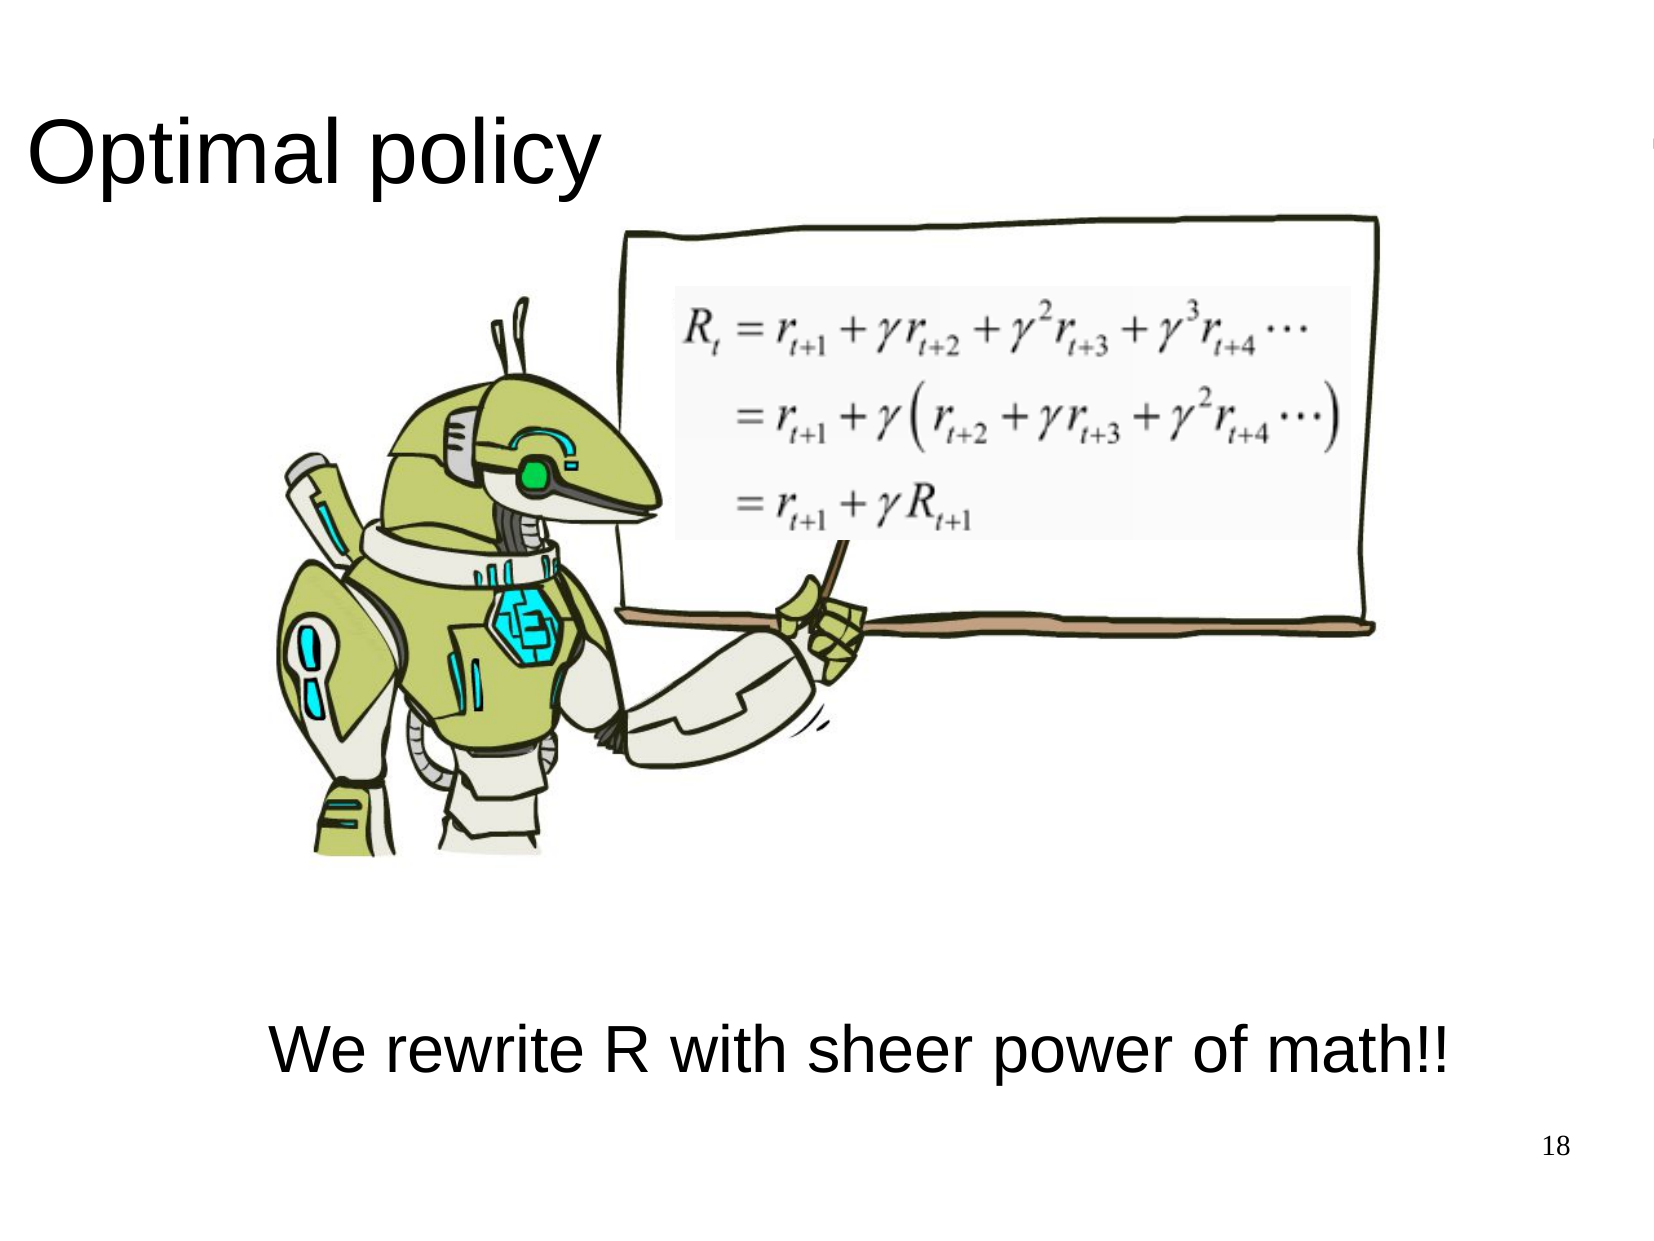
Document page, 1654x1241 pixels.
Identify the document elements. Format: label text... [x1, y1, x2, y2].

picture [0, 203, 1654, 931]
text_box We rewrite R with sheer power of math!! [240, 1005, 1481, 1141]
text_box [0, 3, 1654, 203]
text_box Optimal policy [11, 93, 619, 211]
